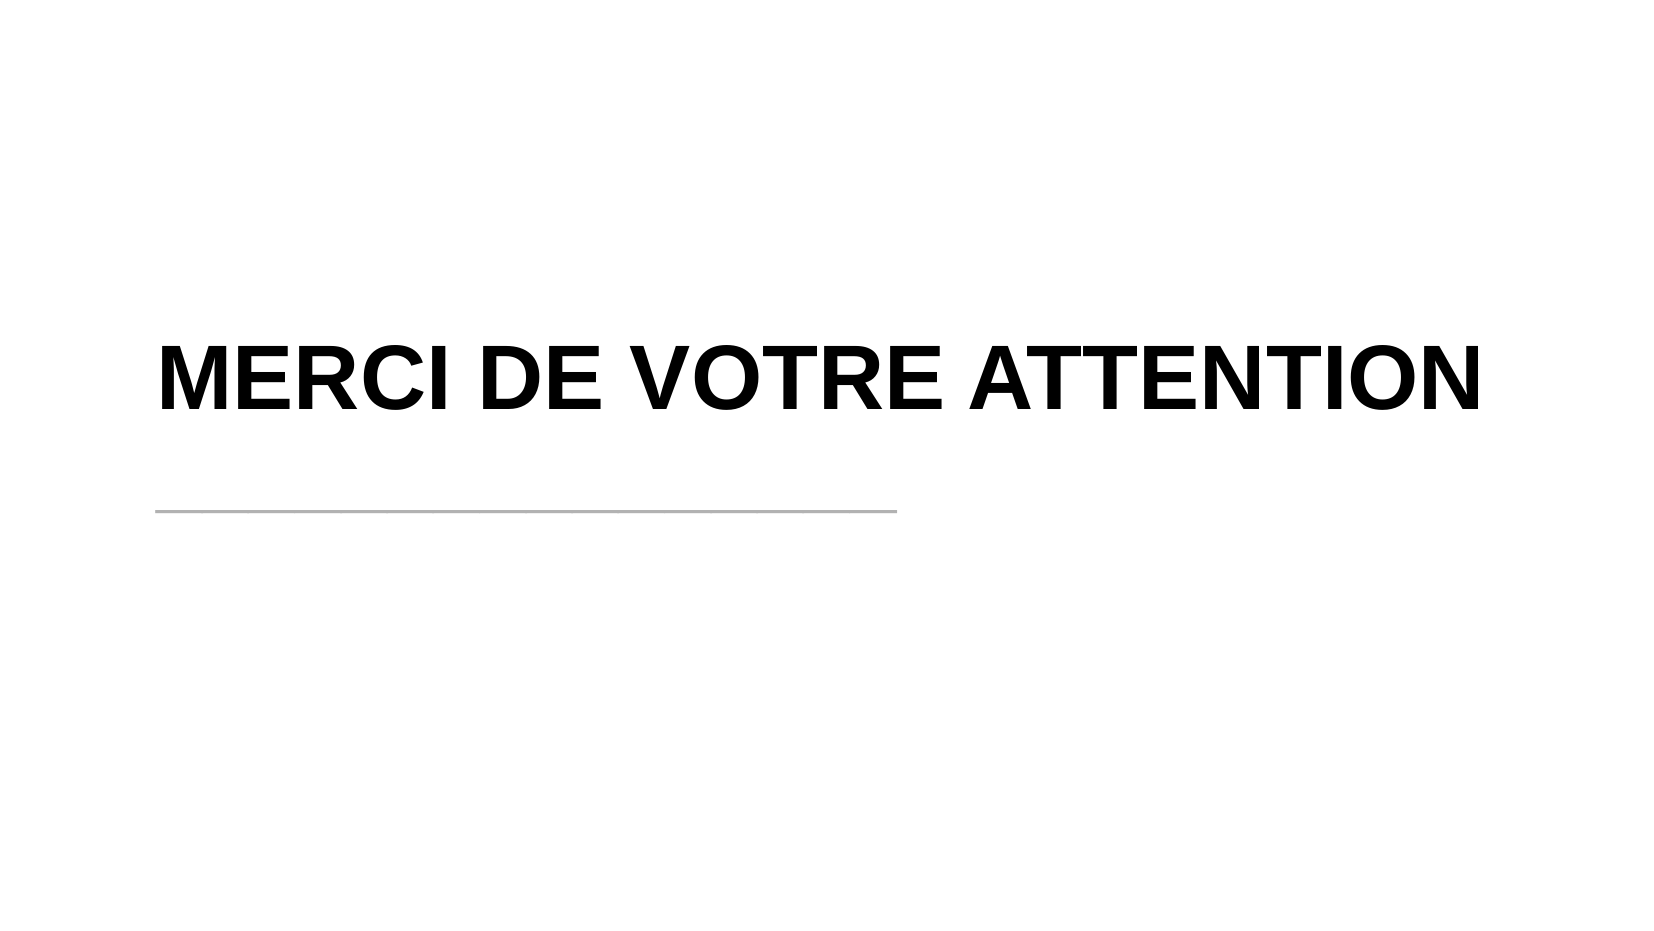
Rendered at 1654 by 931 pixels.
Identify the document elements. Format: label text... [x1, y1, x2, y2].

text_box MERCI DE VOTRE ATTENTION ________________ [141, 318, 1524, 632]
